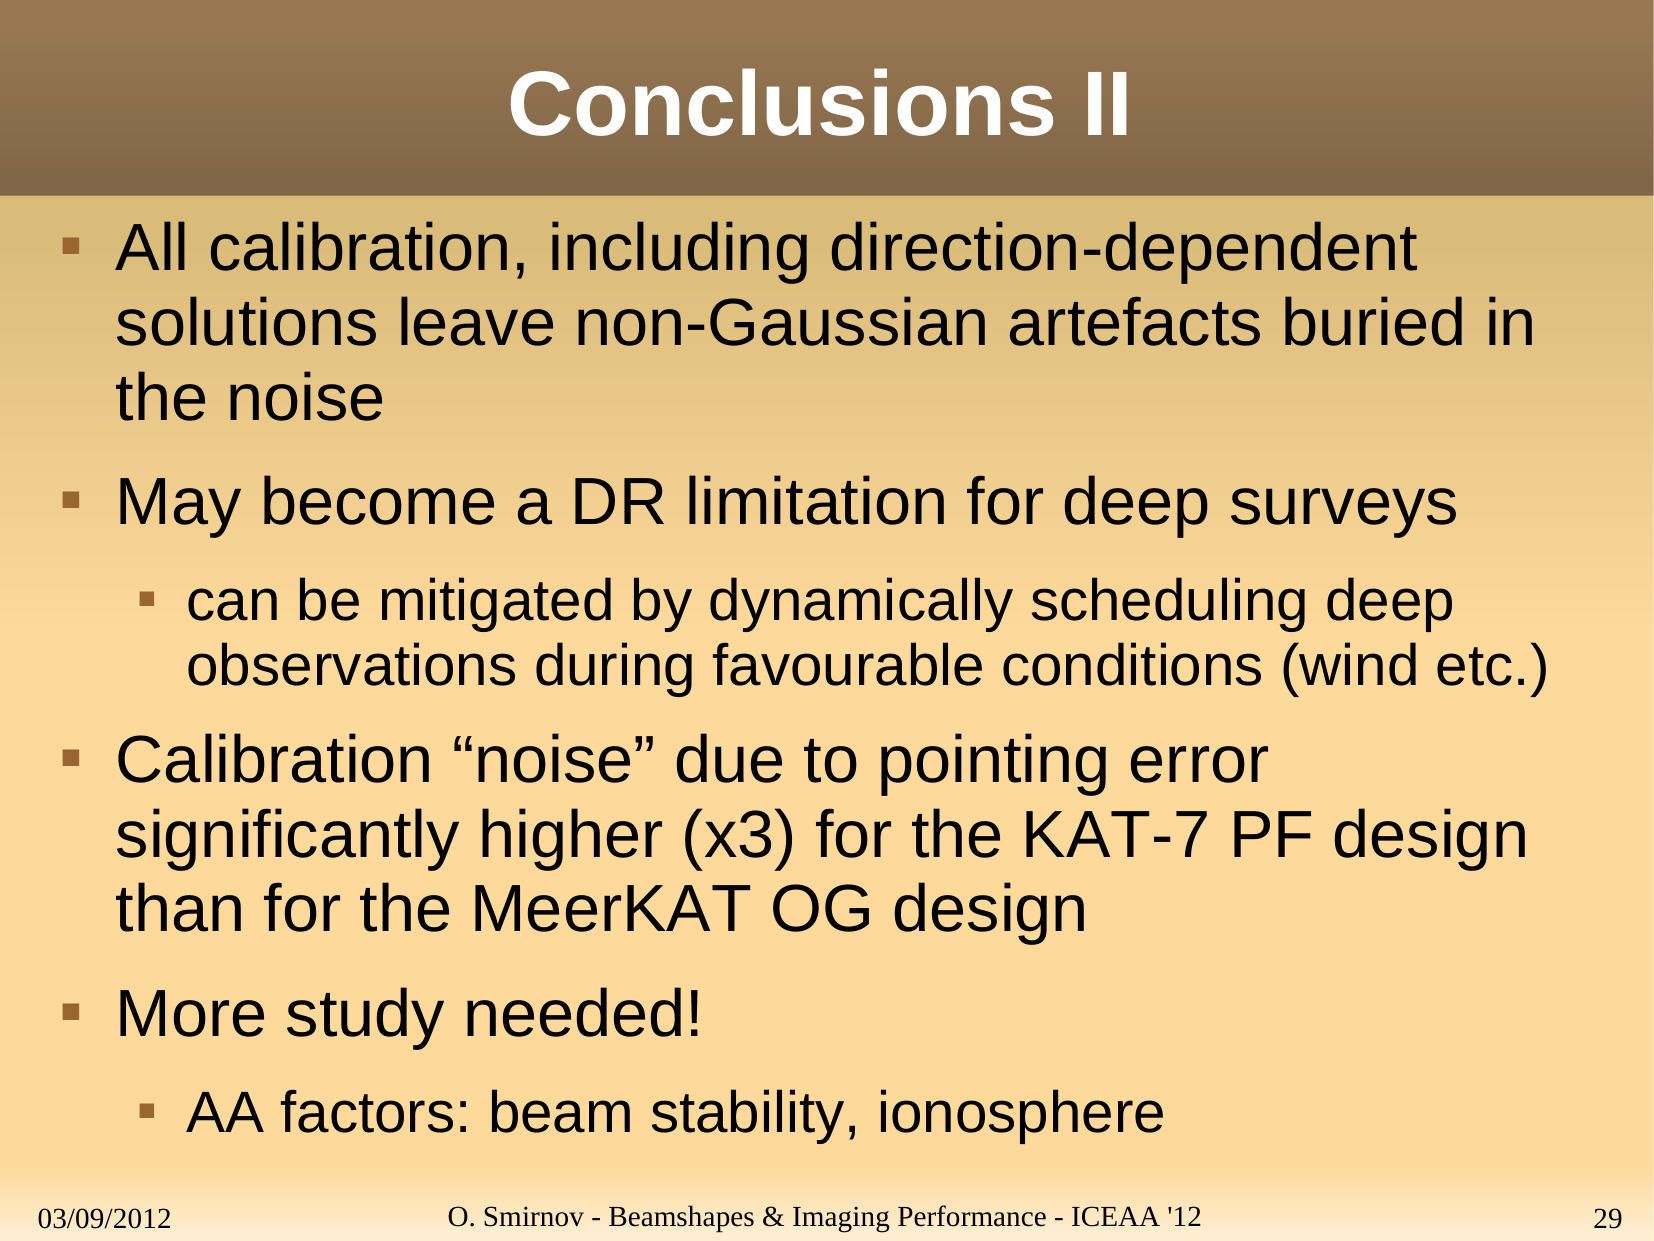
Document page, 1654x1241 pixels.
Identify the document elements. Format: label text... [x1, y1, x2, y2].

title Conclusions II [76, 0, 1565, 208]
list All calibration, including direction-dependent solutions leave non-Gaussian artefacts buried in the noise May become a DR limitation for deep surveys can be mitigated by dynamically scheduling deep observations during favourable conditions (wind etc.) Calibration “noise” due to pointing error significantly higher (x3) for the KAT-7 PF design than for the MeerKAT OG design More study needed! AA factors: beam stability, ionosphere [45, 210, 1621, 1145]
picture [0, 0, 1654, 1241]
